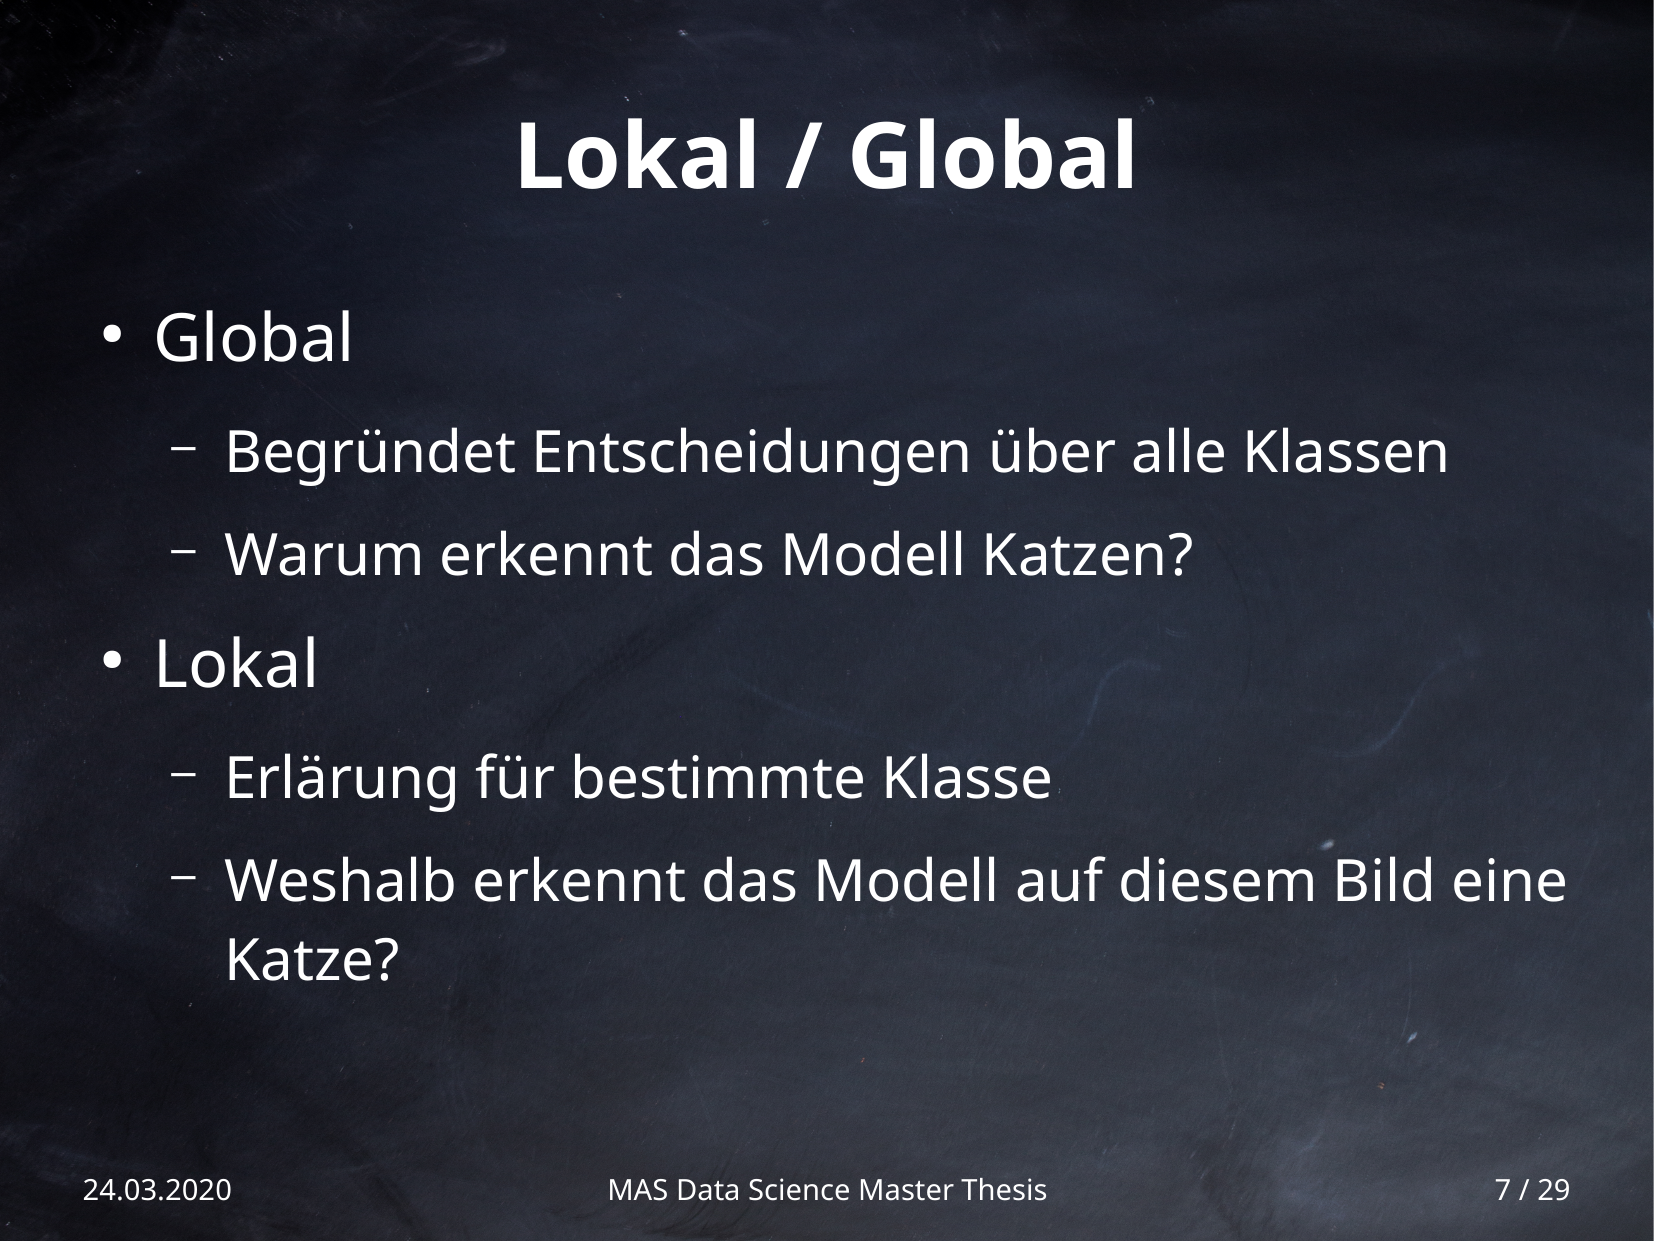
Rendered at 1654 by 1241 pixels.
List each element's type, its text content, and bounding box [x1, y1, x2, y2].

picture [0, 0, 1654, 1241]
list Global Begründet Entscheidungen über alle Klassen Warum erkennt das Modell Katzen? Lokal Erlärung für bestimmte Klasse Weshalb erkennt das Modell auf diesem Bild eine Katze? [82, 290, 1571, 1146]
title Lokal / Global [82, 49, 1571, 257]
